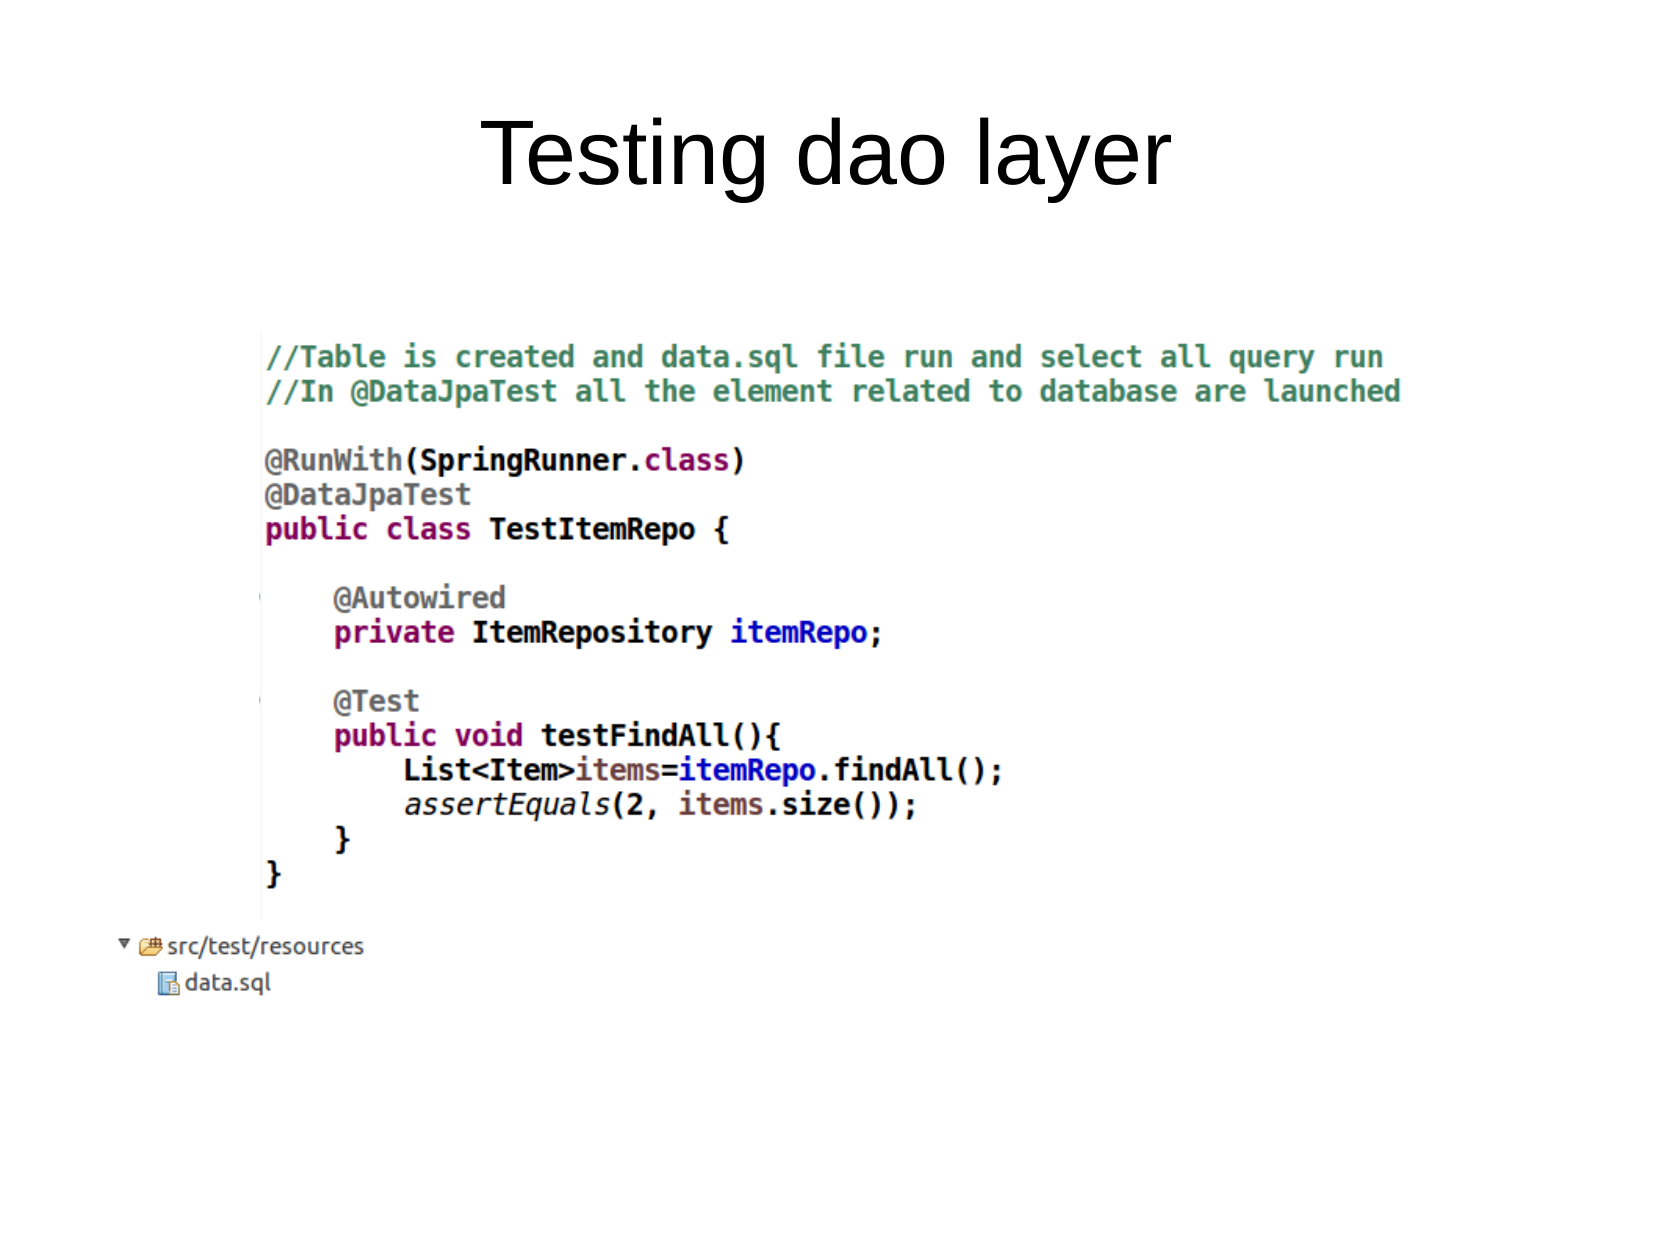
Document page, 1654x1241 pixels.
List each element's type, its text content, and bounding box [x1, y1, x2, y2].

title Testing dao layer [82, 49, 1571, 257]
picture [105, 923, 429, 1005]
picture [259, 330, 1415, 920]
